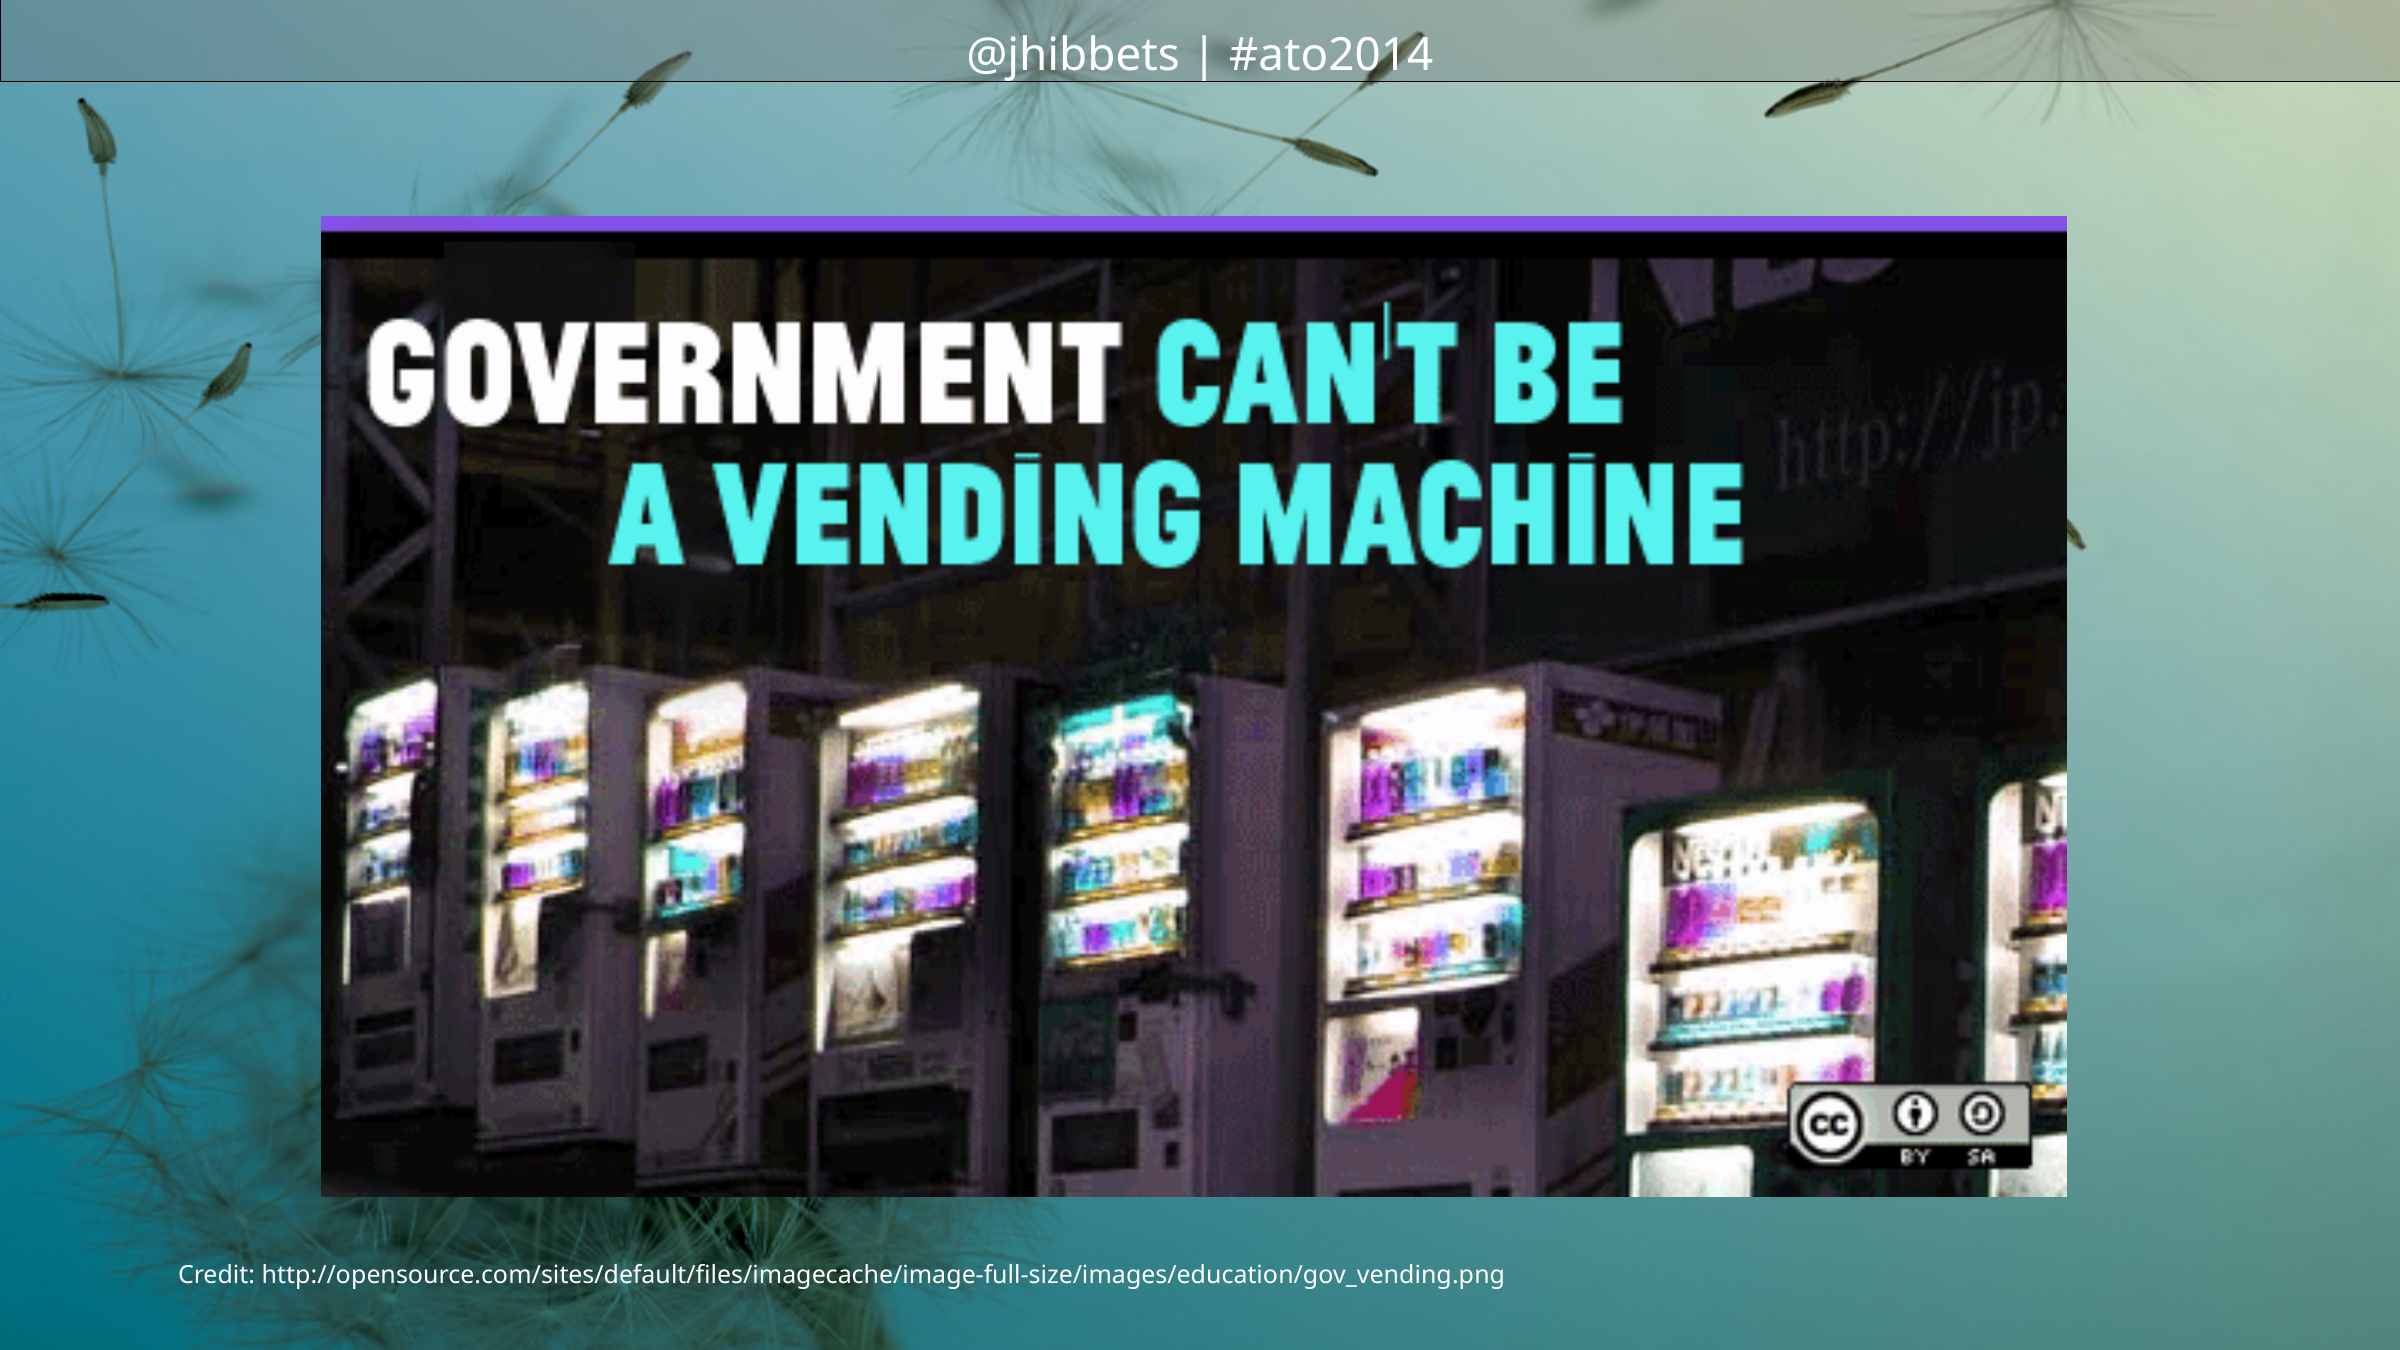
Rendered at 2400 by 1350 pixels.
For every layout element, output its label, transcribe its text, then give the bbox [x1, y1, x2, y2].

text_box Credit: http://opensource.com/sites/default/files/imagecache/image-full-size/images/education/gov_vending.png [163, 1249, 2165, 1297]
picture [0, 82, 2400, 1350]
